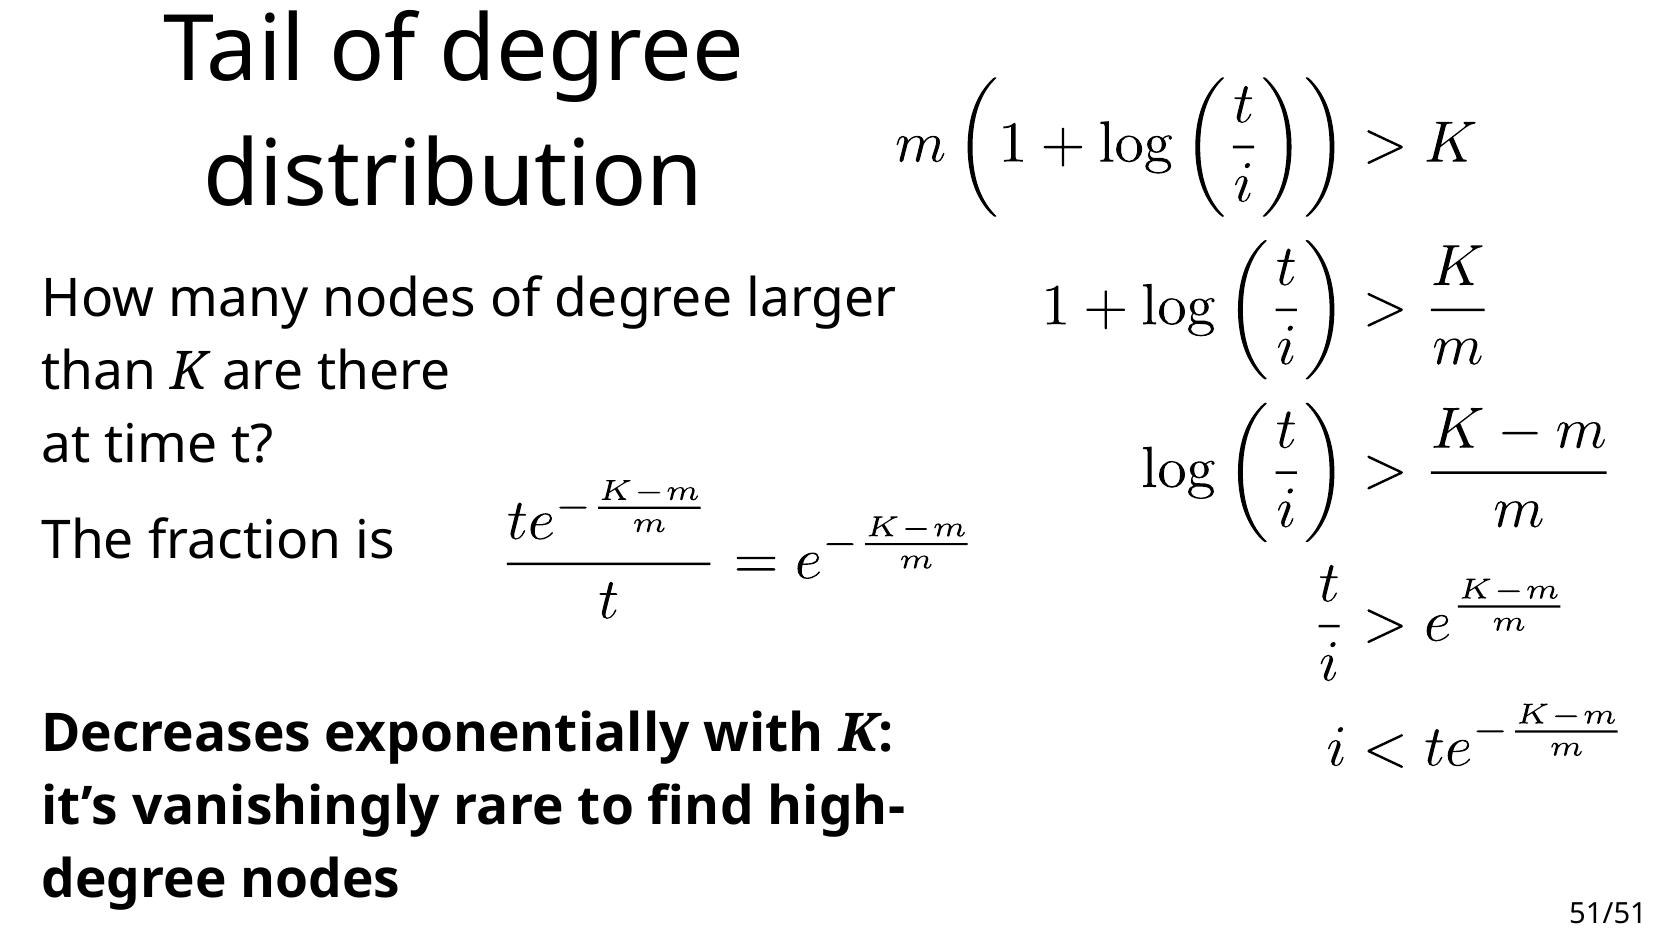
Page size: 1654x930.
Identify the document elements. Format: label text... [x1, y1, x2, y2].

title Tail of degree distribution [7, 0, 901, 237]
list How many nodes of degree larger than K are there at time t? The fraction is Decreases exponentially with K: it’s vanishingly rare to find high-degree nodes [41, 258, 961, 916]
text_box [506, 77, 1618, 768]
